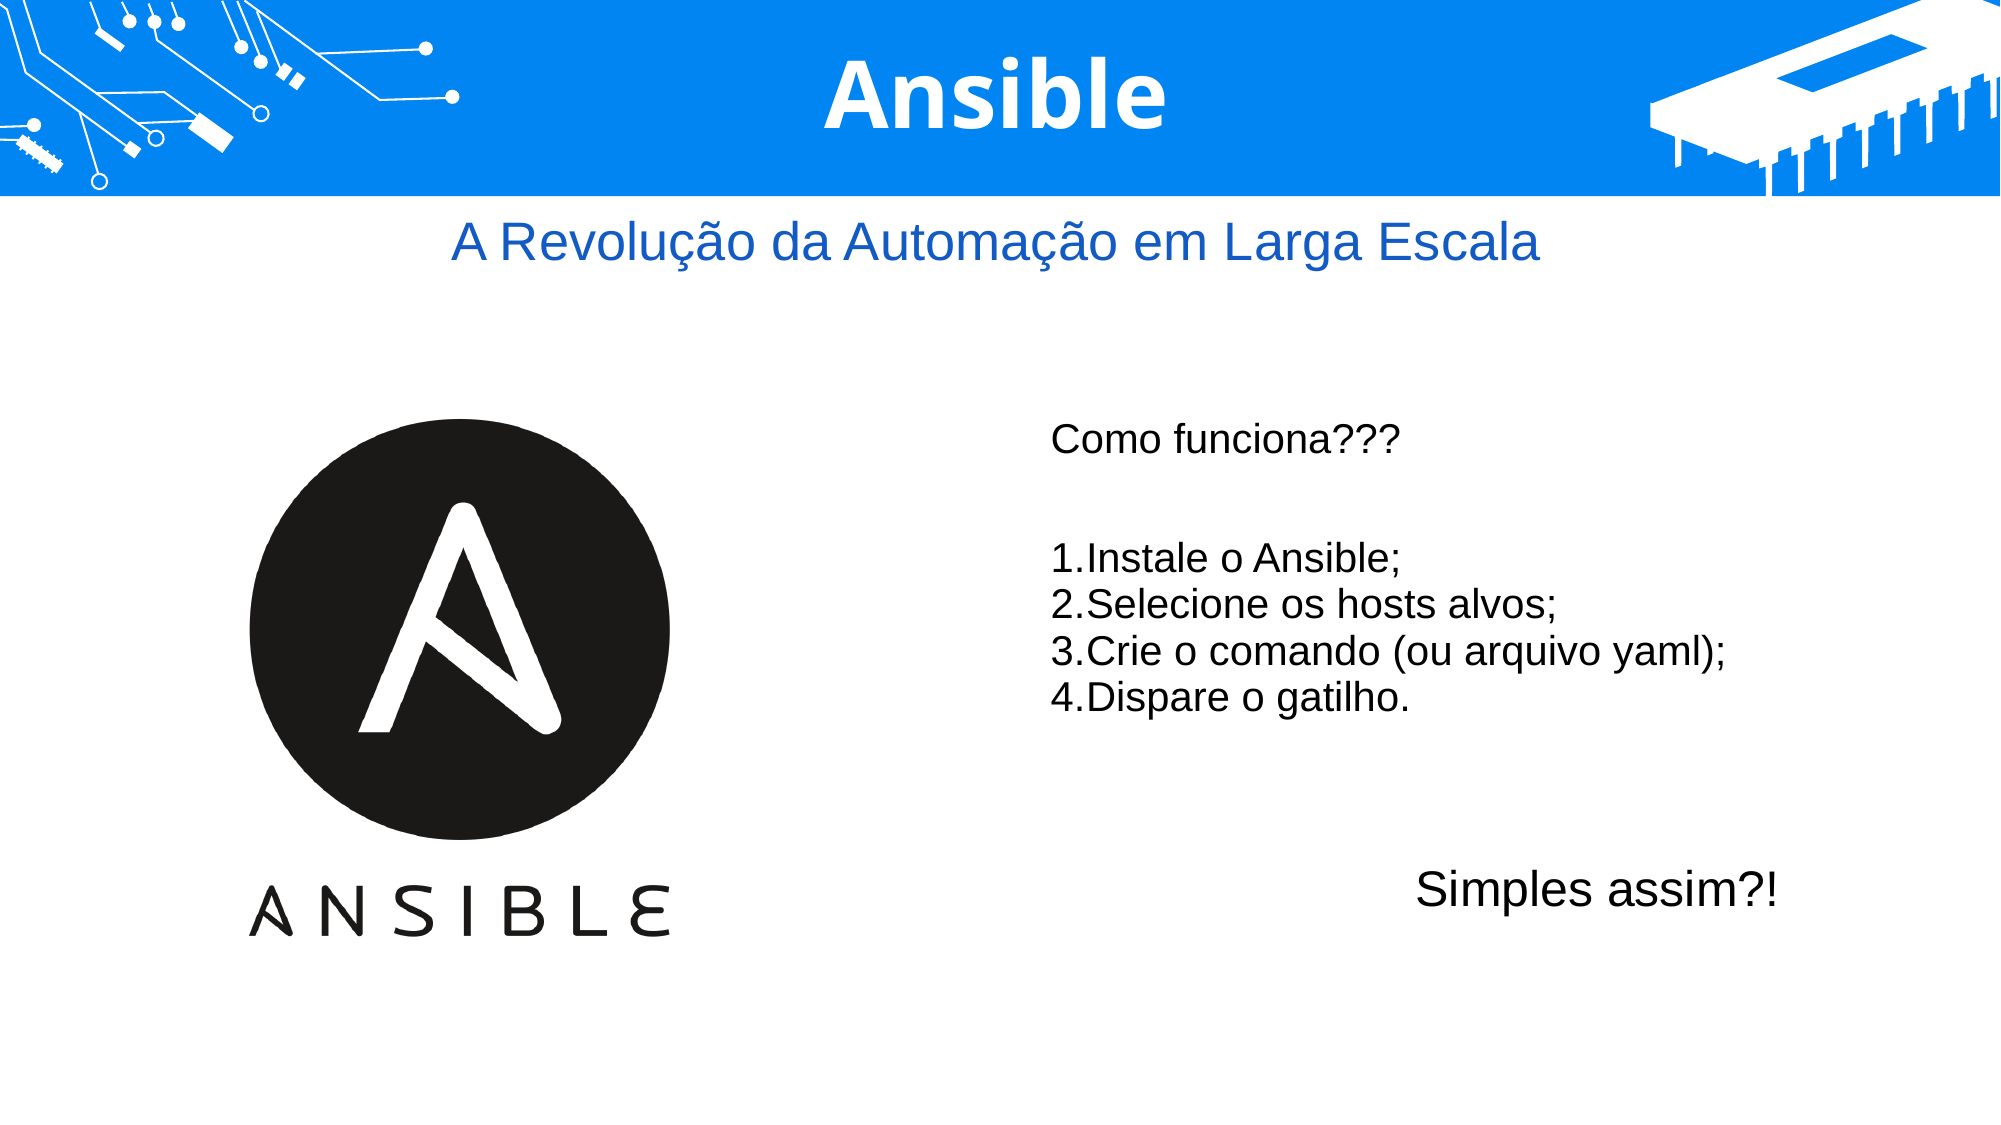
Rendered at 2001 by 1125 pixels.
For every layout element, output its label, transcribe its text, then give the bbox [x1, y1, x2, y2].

list Ansible [47, 38, 1946, 158]
text_box Simples assim?! [1401, 854, 1814, 938]
picture [248, 418, 670, 938]
text_box Instale o Ansible; Selecione os hosts alvos; Crie o comando (ou arquivo yaml); Dispare o gatilho. [1035, 527, 2000, 775]
text_box Como funciona??? [1035, 408, 1417, 470]
text_box A Revolução da Automação em Larga Escala [368, 204, 1625, 341]
